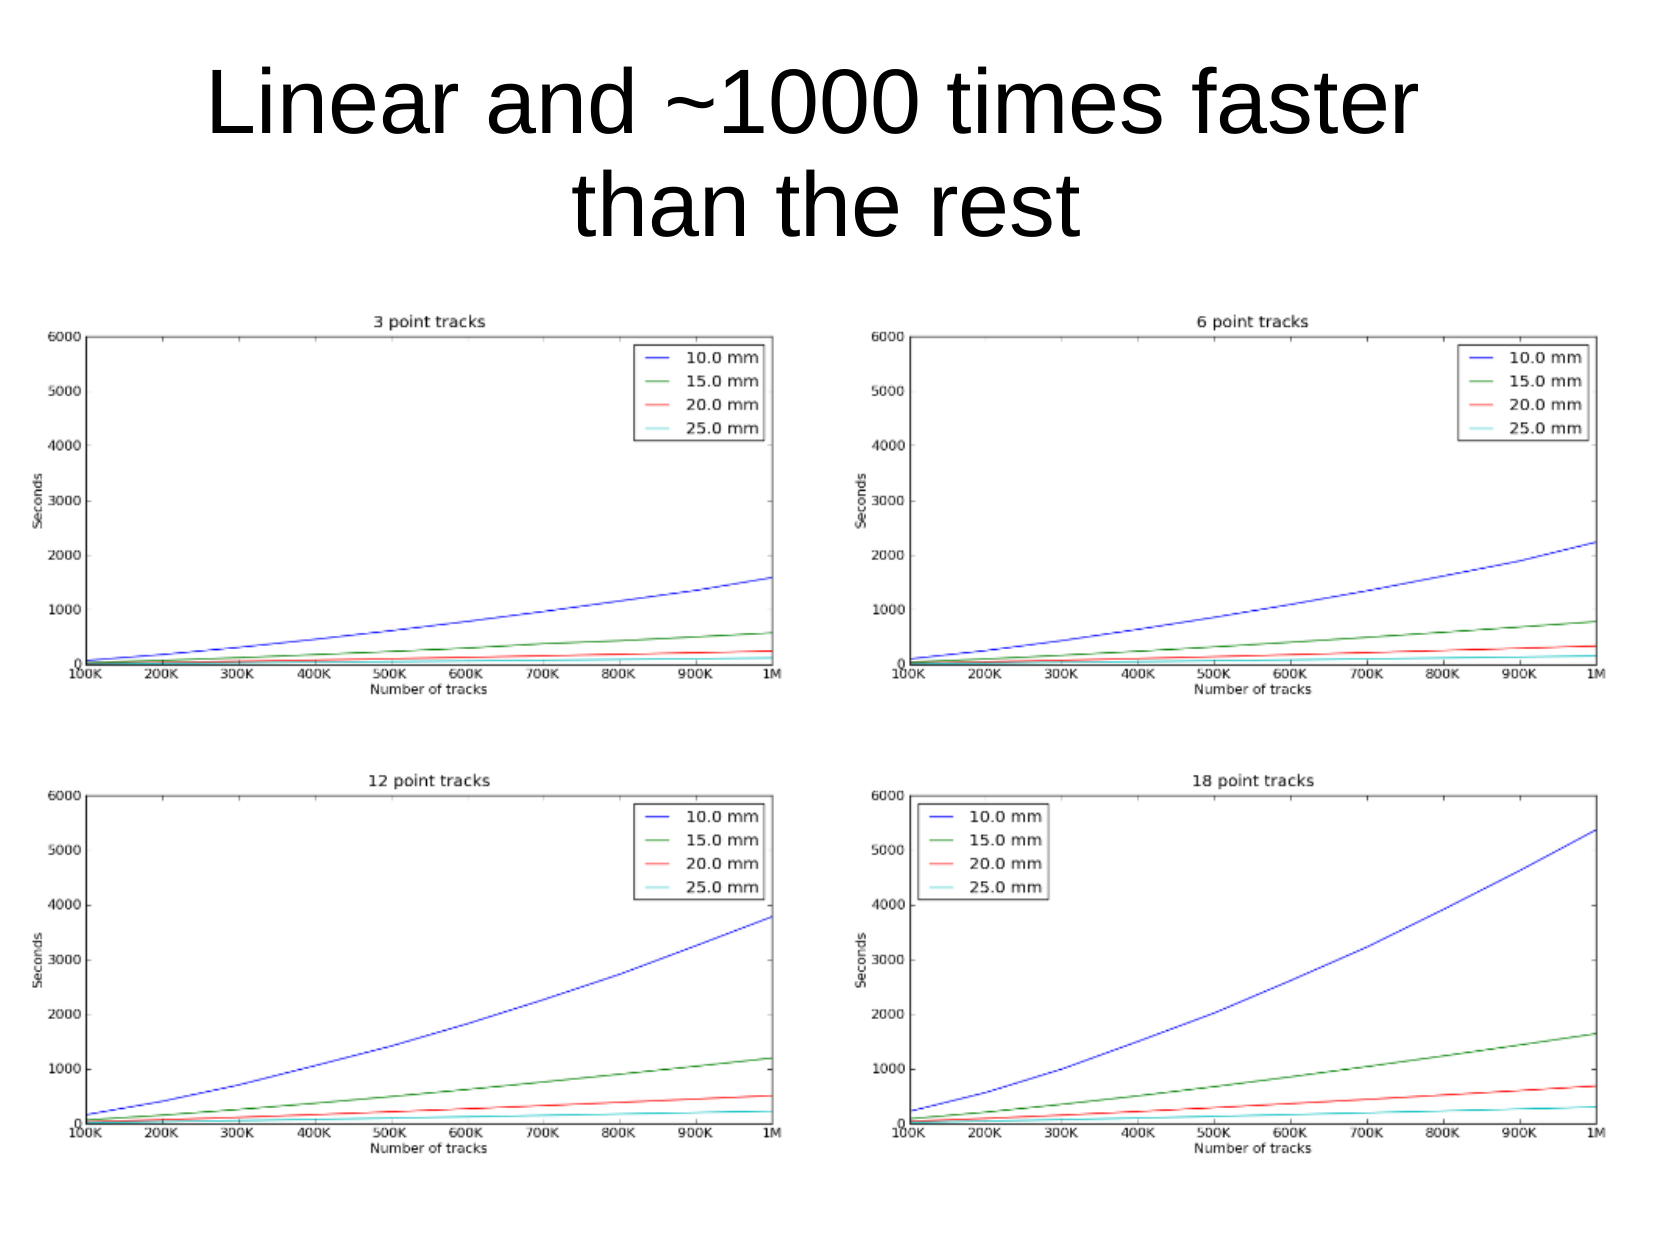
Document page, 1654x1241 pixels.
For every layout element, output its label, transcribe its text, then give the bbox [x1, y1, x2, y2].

picture [0, 265, 1654, 1197]
title Linear and ~1000 times faster than the rest [82, 50, 1571, 256]
